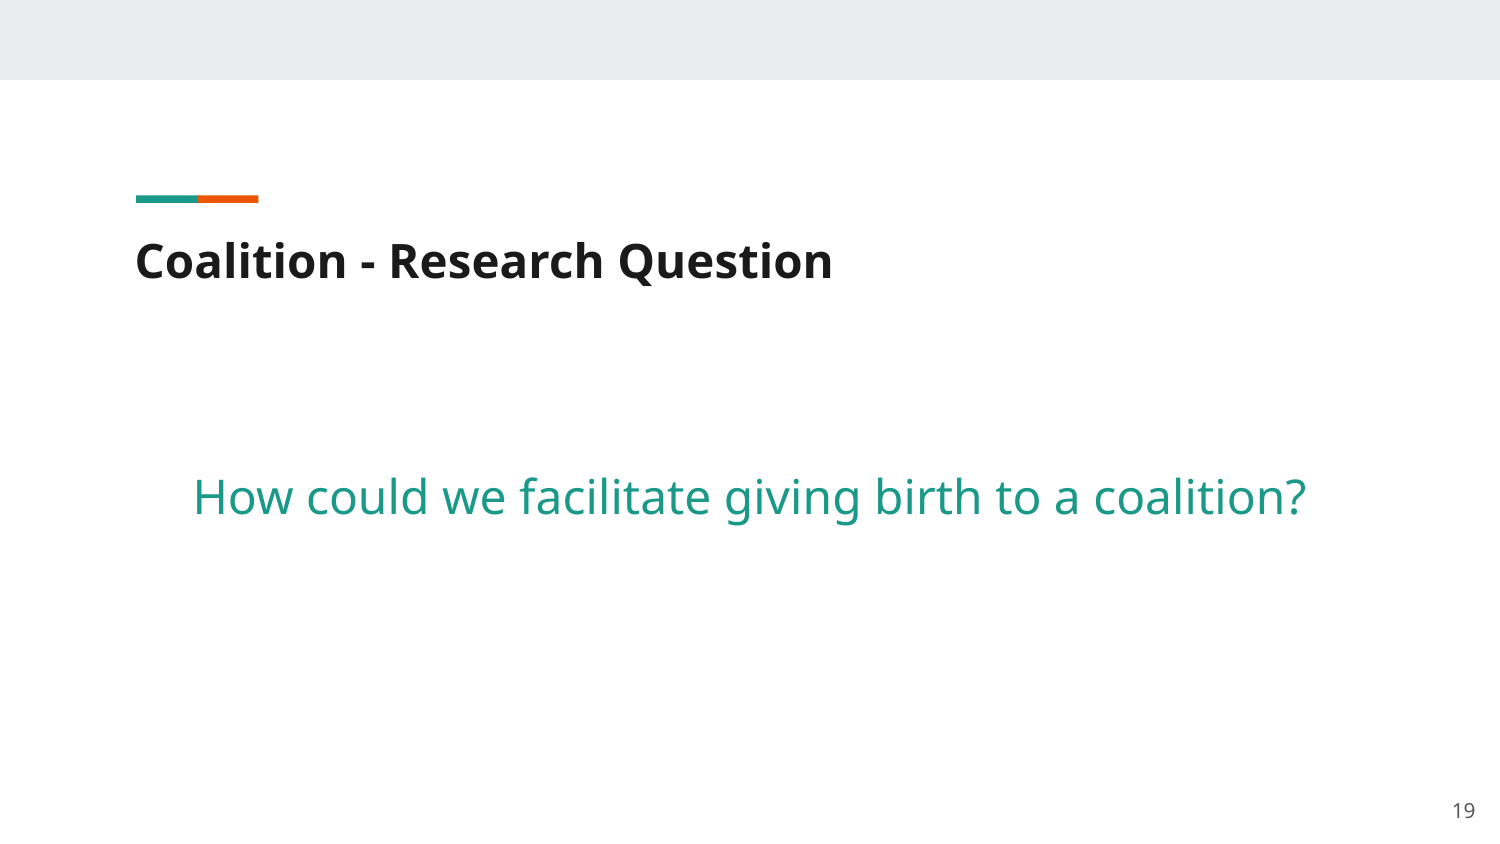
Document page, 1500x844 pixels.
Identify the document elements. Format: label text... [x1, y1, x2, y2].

list How could we facilitate giving birth to a coalition? [119, 443, 1381, 683]
title Coalition - Research Question [119, 216, 1381, 305]
slide_number <number> [1400, 779, 1491, 844]
